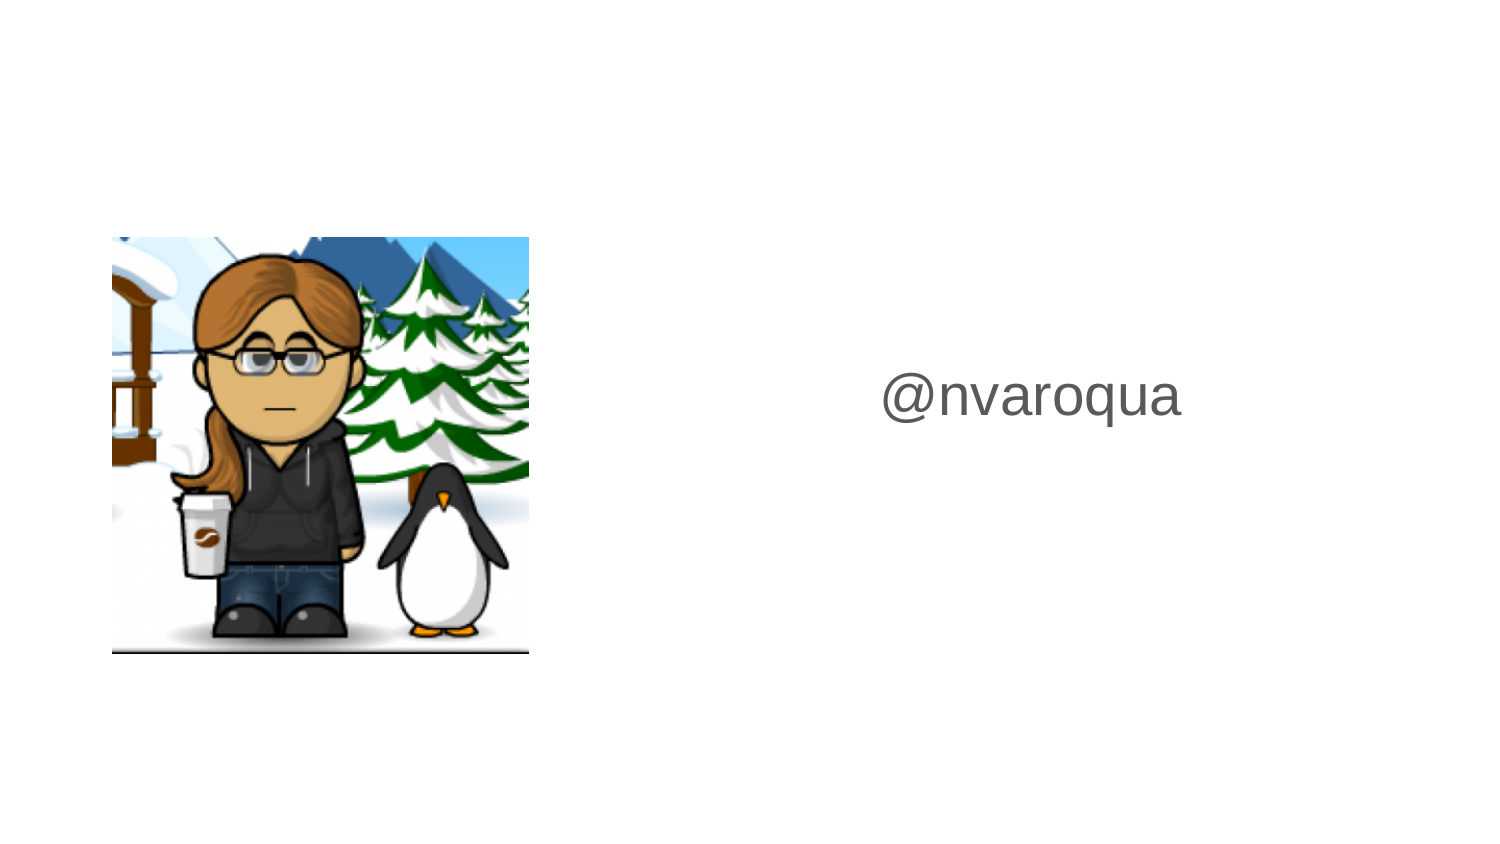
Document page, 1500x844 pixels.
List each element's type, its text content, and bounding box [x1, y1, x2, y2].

picture [112, 237, 529, 654]
subtitle @nvaroqua [664, 342, 1398, 472]
